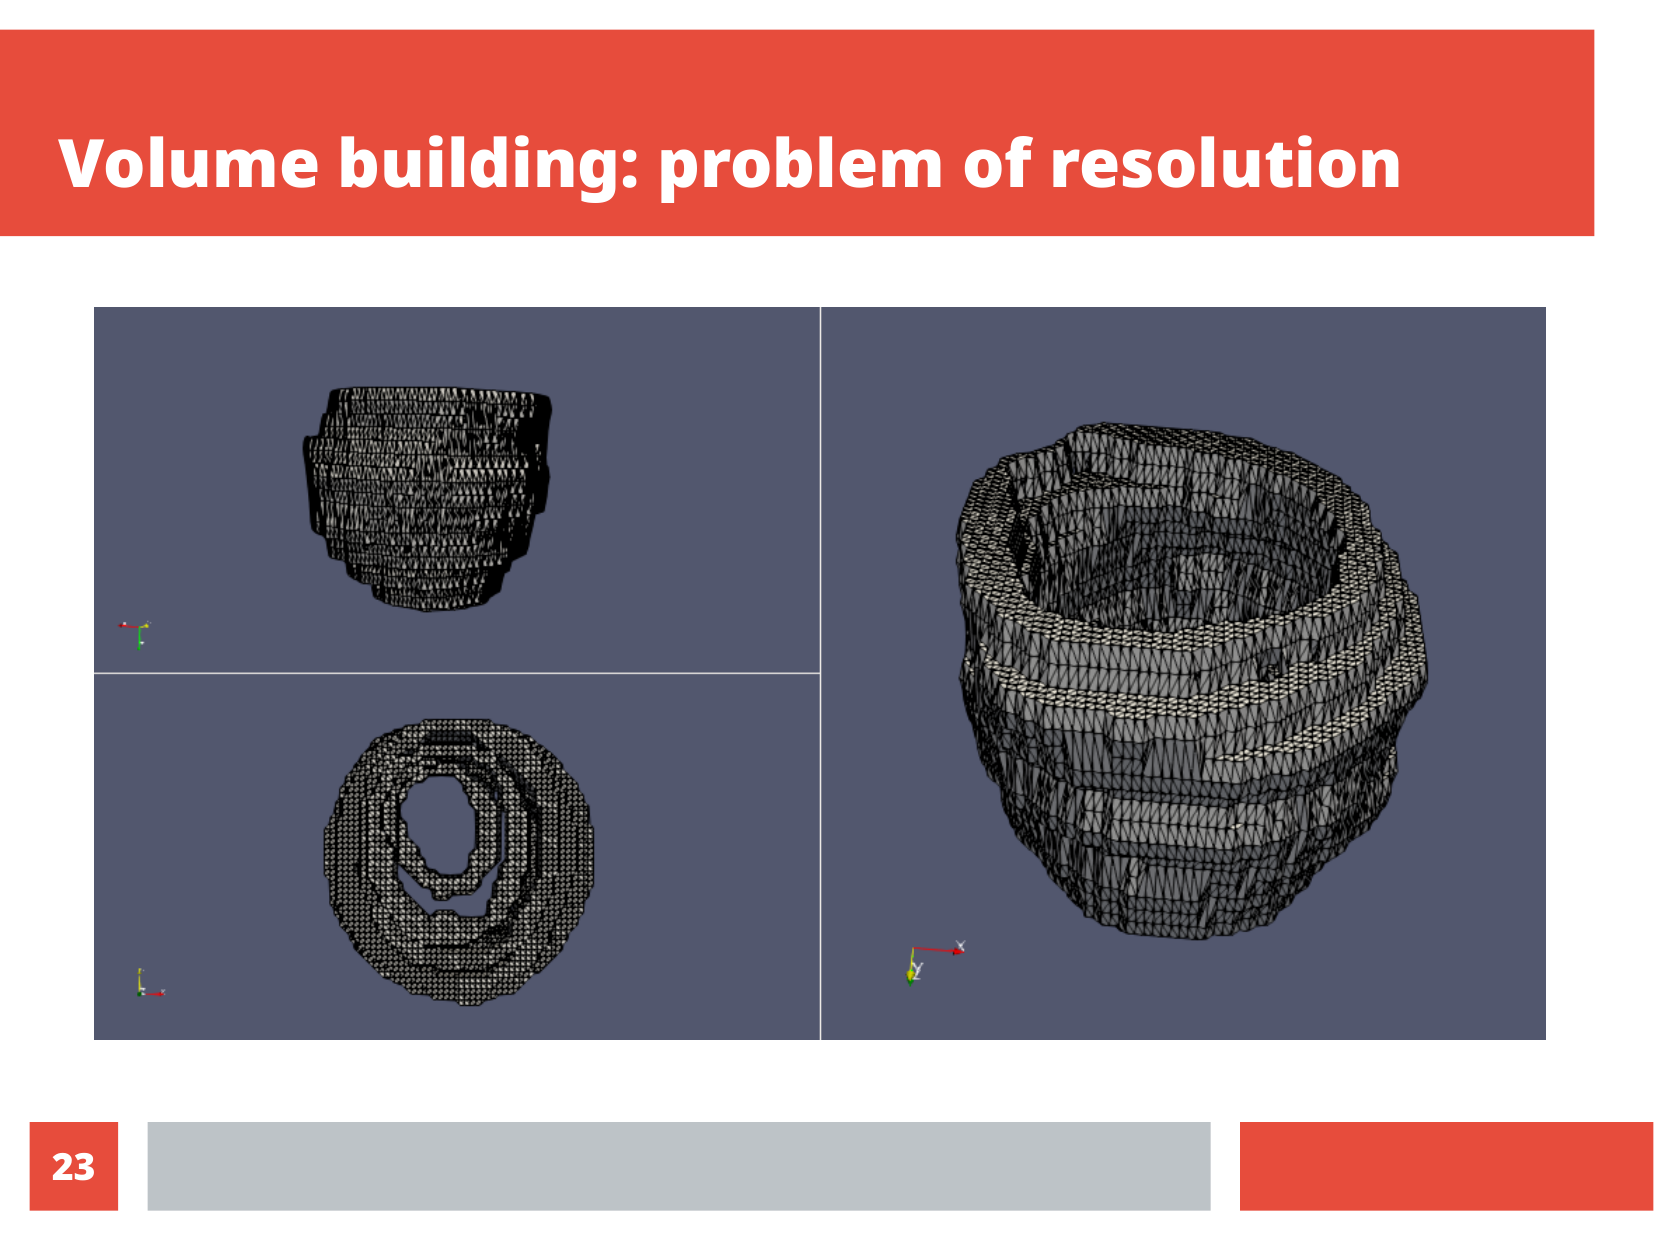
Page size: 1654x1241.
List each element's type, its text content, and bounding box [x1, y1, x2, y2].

list [59, 307, 1565, 1075]
picture [94, 307, 1546, 1040]
title Volume building: problem of resolution [59, 59, 1595, 207]
